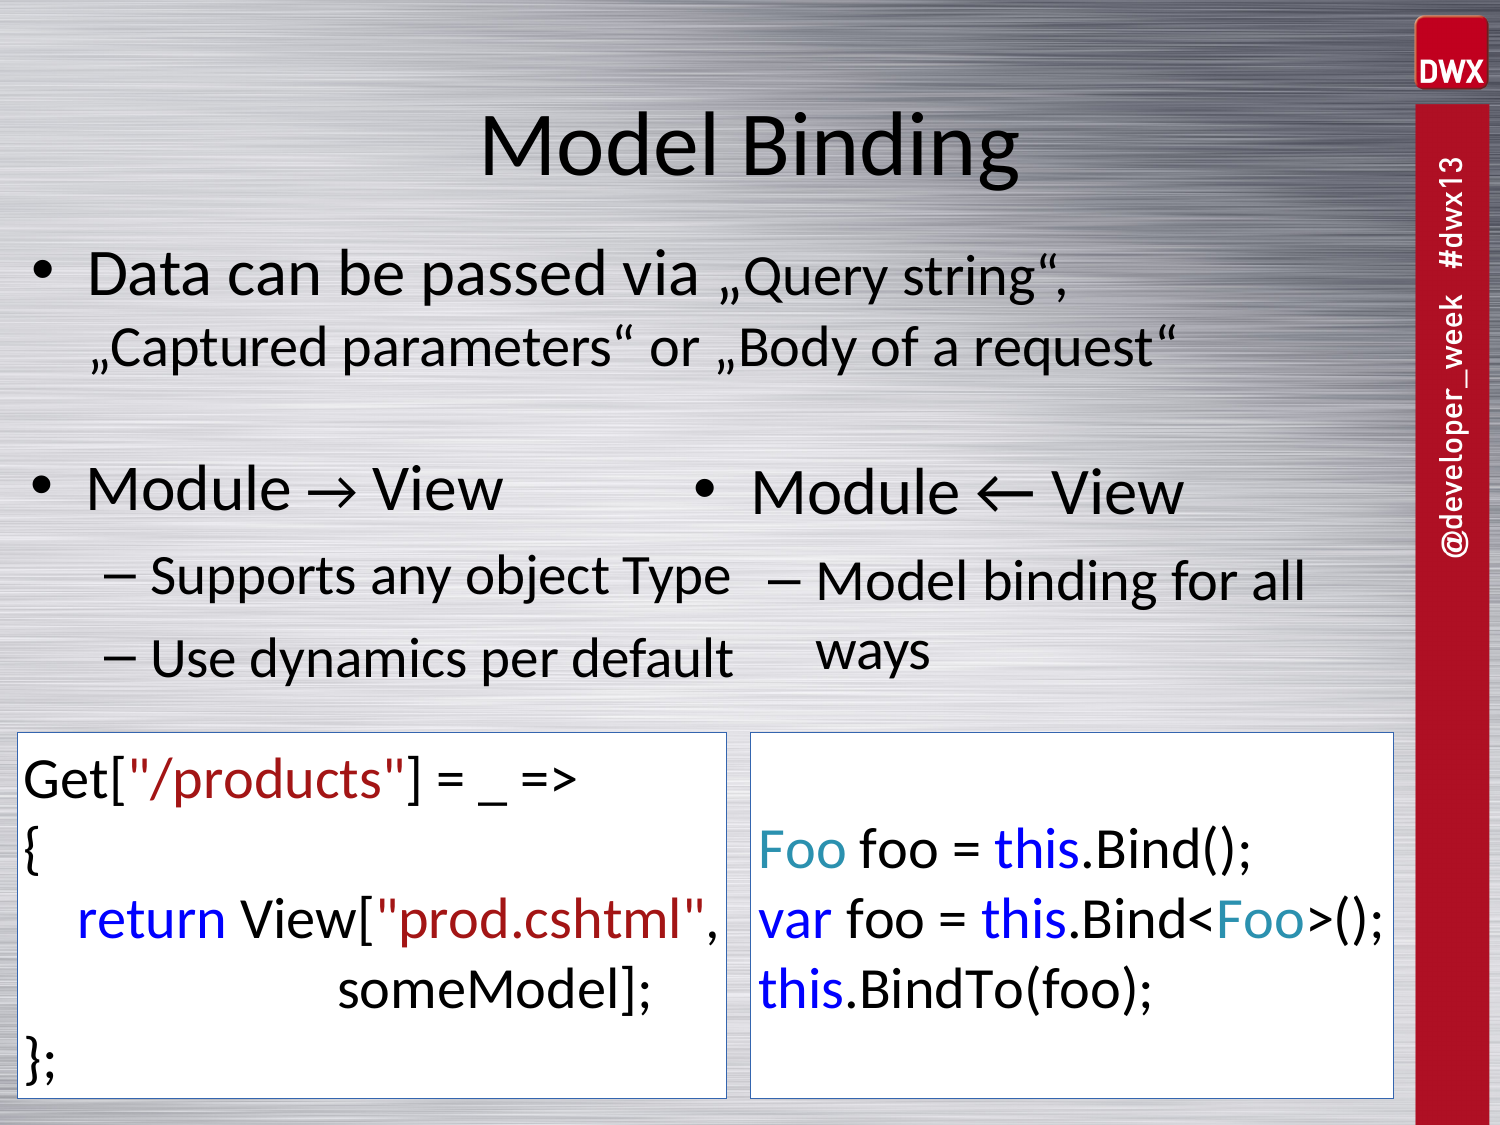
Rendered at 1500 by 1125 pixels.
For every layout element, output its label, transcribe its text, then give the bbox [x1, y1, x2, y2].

list Data can be passed via „Query string“, „Captured parameters“ or „Body of a request“ [15, 221, 1300, 439]
title Model Binding [75, 45, 1426, 233]
list Module → View Supports any object Type Use dynamics per default [15, 437, 761, 827]
text_box Get["/products"] = _ => { return View["prod.cshtml", someModel]; }; [17, 732, 727, 1099]
list Module ← View Model binding for all ways [761, 439, 1424, 815]
text_box Foo foo = this.Bind(); var foo = this.Bind<Foo>(); this.BindTo(foo); [750, 815, 1394, 1099]
picture [0, 0, 1500, 1125]
